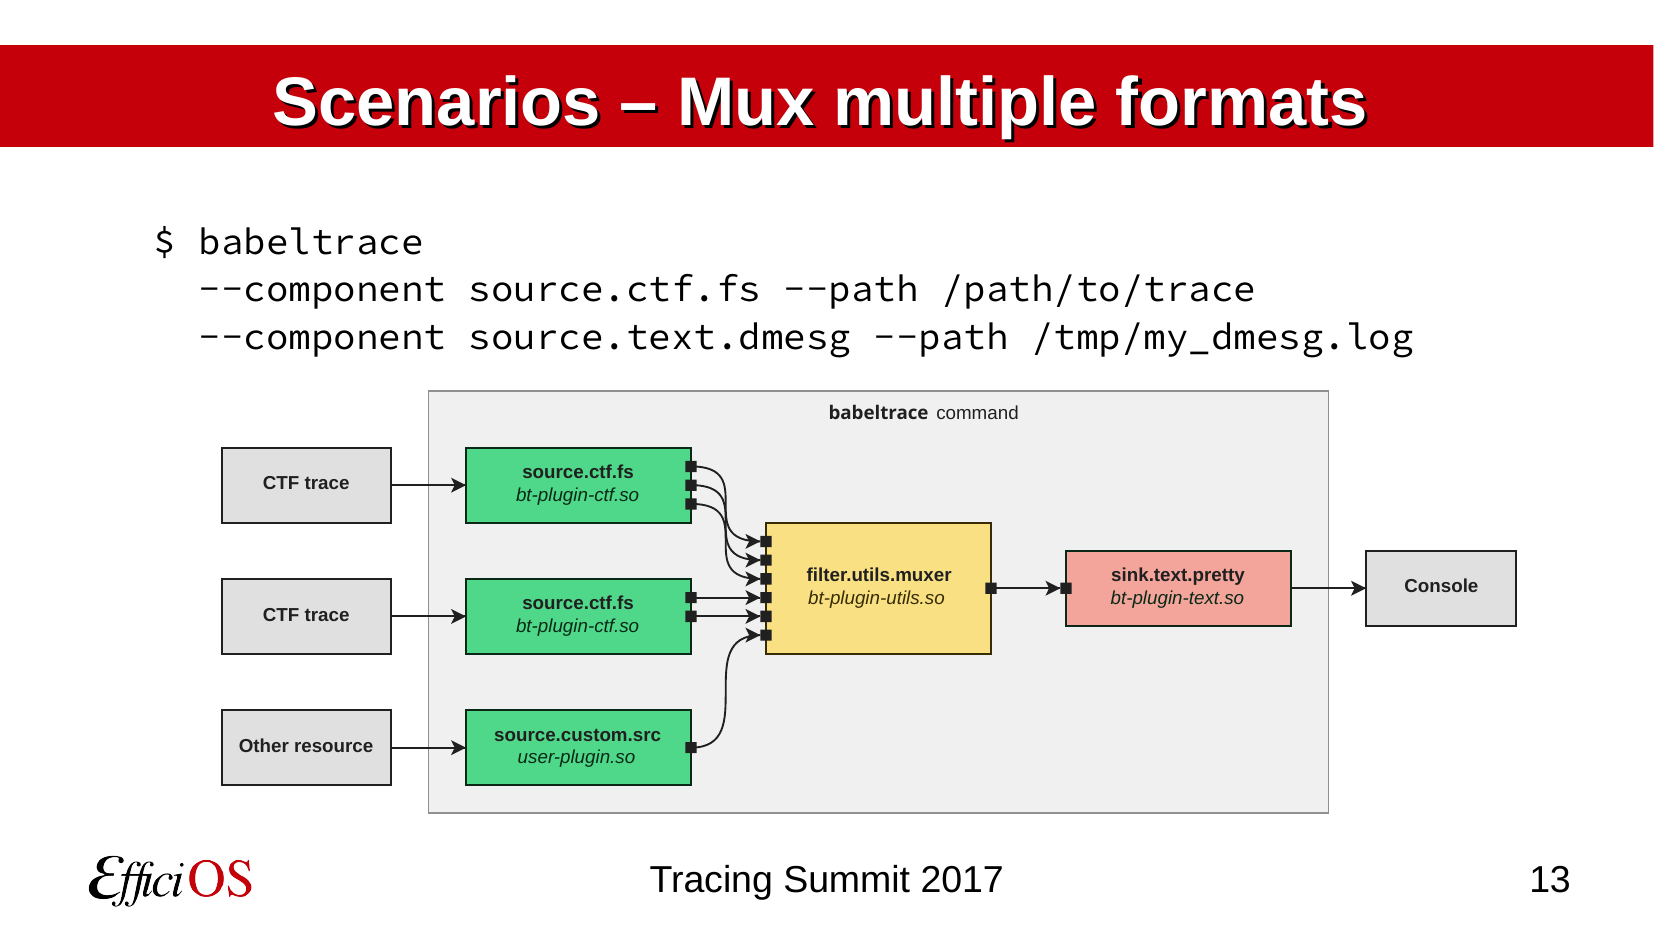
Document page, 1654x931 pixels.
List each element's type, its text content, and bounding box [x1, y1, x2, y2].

text_box [82, 217, 1571, 758]
picture [220, 389, 1518, 815]
picture [82, 853, 260, 910]
title Scenarios – Mux multiple formats [76, 24, 1565, 180]
